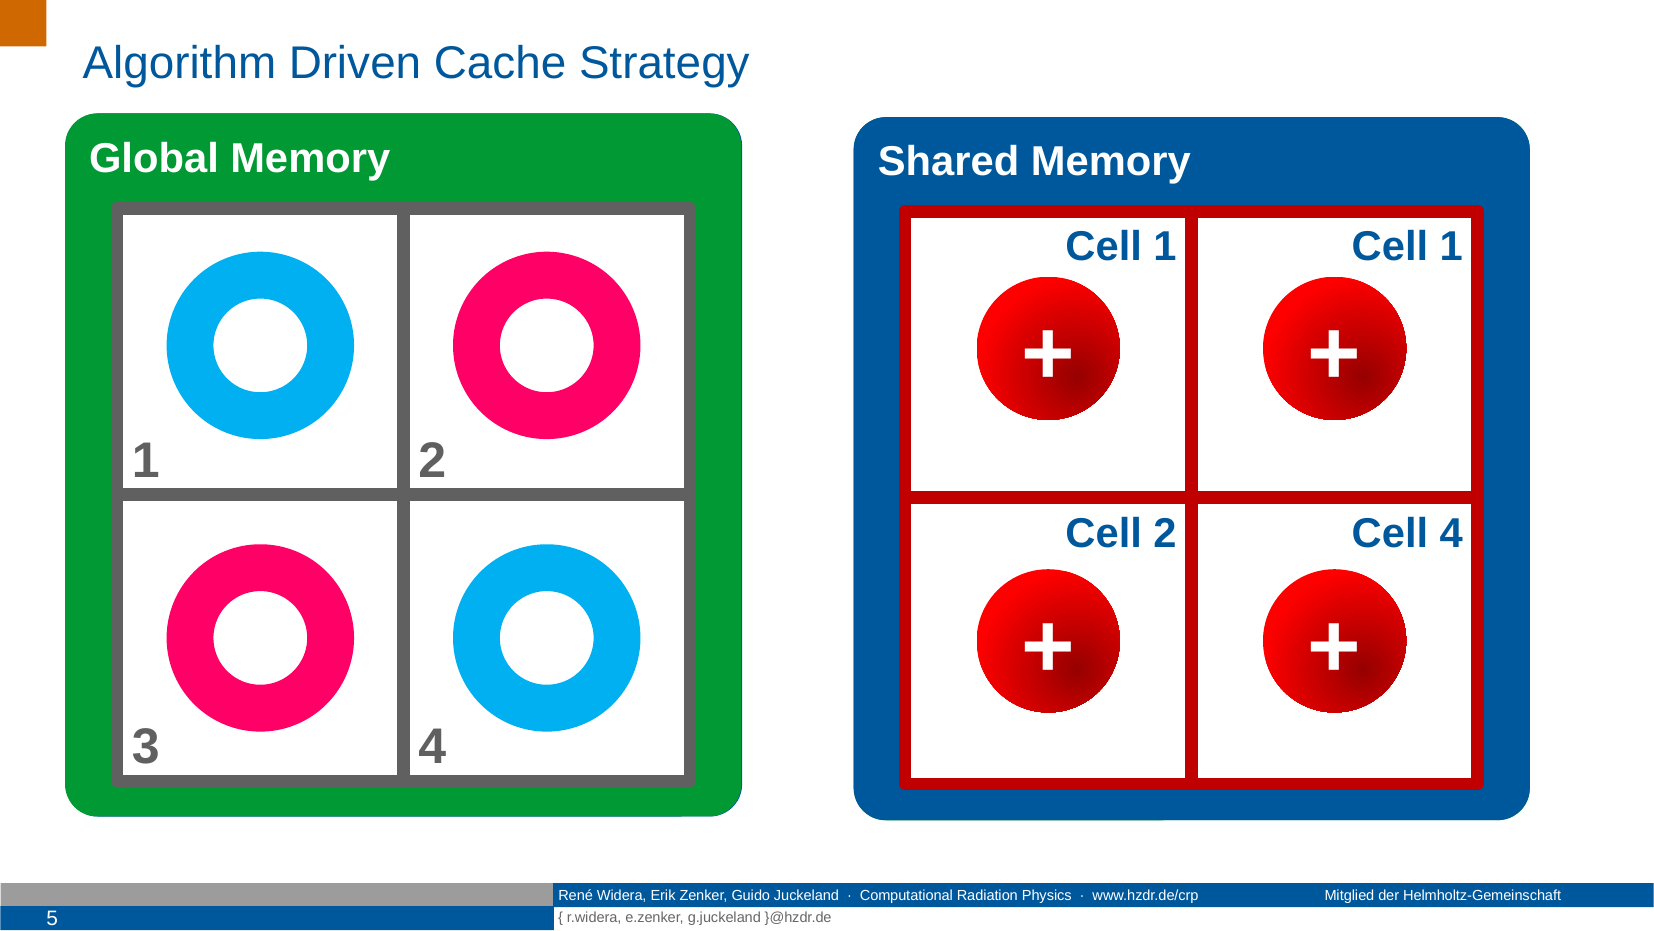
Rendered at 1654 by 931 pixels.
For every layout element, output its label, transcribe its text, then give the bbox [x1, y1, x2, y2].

text_box + [976, 569, 1120, 713]
text_box 3 [117, 494, 403, 782]
text_box [905, 624, 1641, 883]
text_box 4 [403, 494, 690, 782]
text_box 1 [117, 208, 403, 494]
title Algorithm Driven Cache Strategy [82, 36, 1571, 143]
text_box + [1262, 569, 1407, 713]
text_box Cell 1 [904, 211, 1191, 497]
text_box [453, 544, 641, 732]
text_box [166, 251, 355, 440]
text_box + [1262, 276, 1407, 420]
text_box Cell 1 [1191, 211, 1478, 497]
text_box Cell 4 [1191, 497, 1478, 785]
text_box 2 [403, 208, 690, 494]
text_box Shared Memory [853, 143, 1530, 821]
text_box Global Memory [241, 143, 254, 164]
text_box Global Memory [65, 117, 742, 817]
text_box + [976, 276, 1120, 420]
text_box [166, 544, 355, 732]
text_box [453, 251, 641, 440]
picture [1017, 883, 1249, 894]
text_box Cell 2 [904, 497, 1191, 785]
